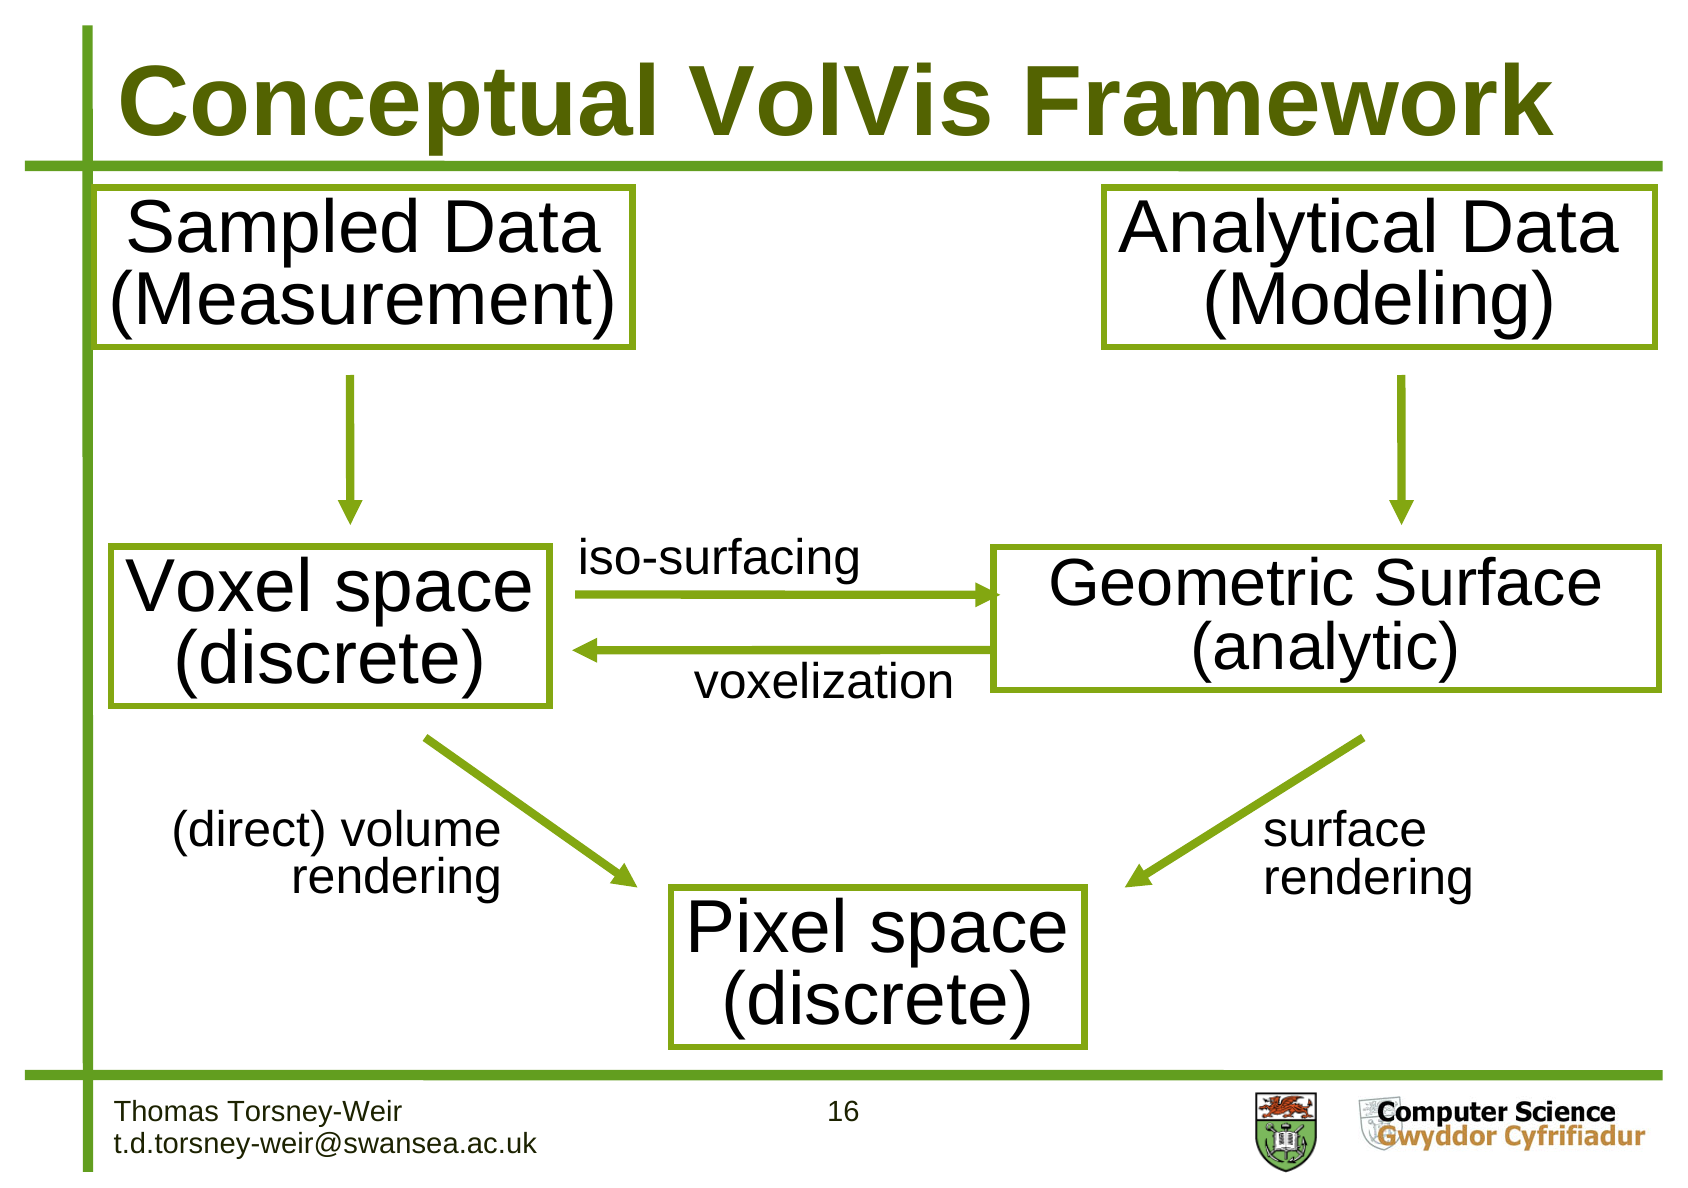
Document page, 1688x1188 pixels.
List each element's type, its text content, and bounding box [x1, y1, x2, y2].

text_box Geometric Surface (analytic) [993, 546, 1659, 691]
text_box Sampled Data (Measurement) [94, 187, 633, 347]
text_box surface rendering [1248, 800, 1490, 912]
title Conceptual VolVis Framework [101, 29, 1666, 166]
text_box iso-surfacing [563, 517, 877, 593]
picture [1240, 1092, 1654, 1173]
text_box Voxel space (discrete) [110, 546, 550, 707]
text_box Pixel space (discrete) [671, 887, 1085, 1047]
text_box (direct) volume rendering [142, 799, 517, 912]
text_box voxelization [679, 640, 970, 717]
text_box Analytical Data (Modeling) [1103, 187, 1655, 347]
